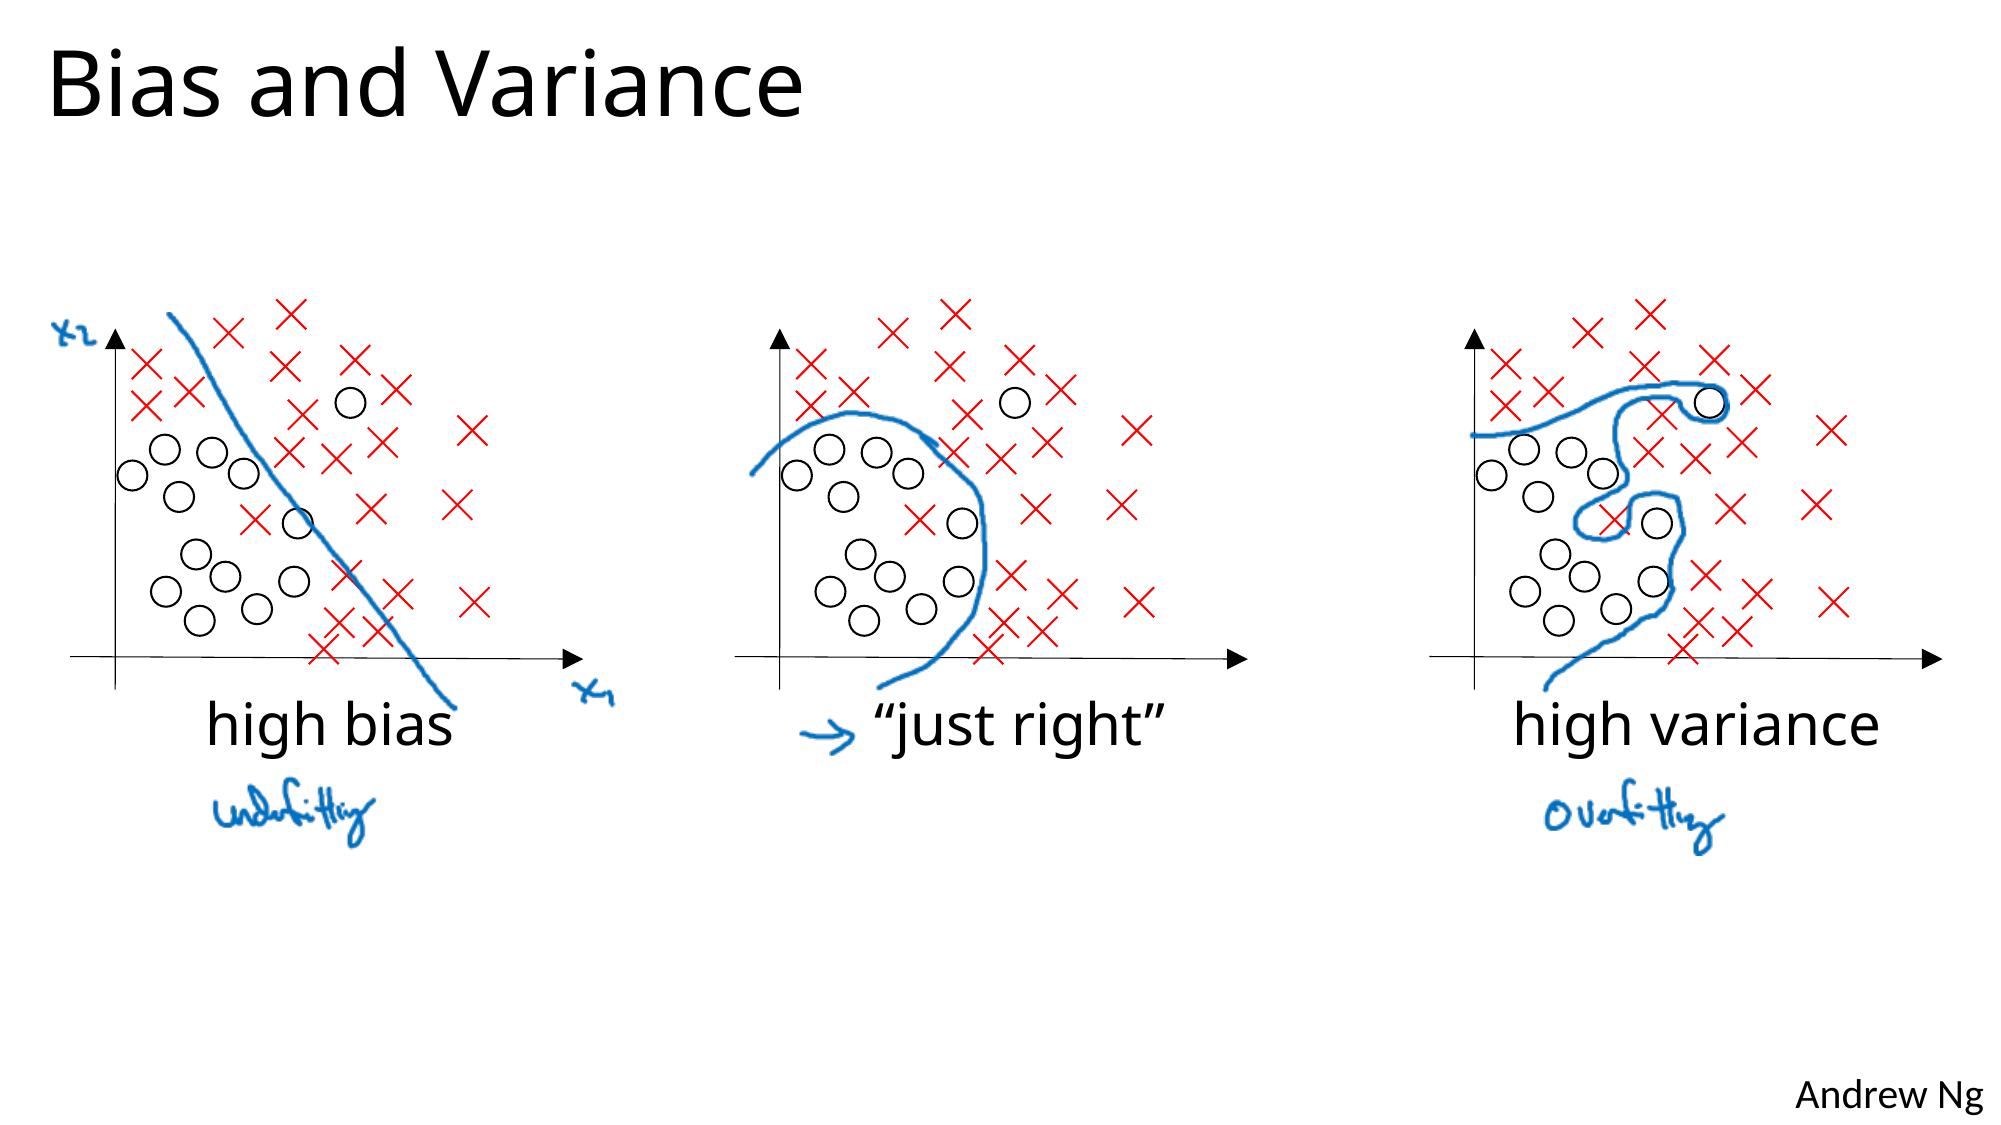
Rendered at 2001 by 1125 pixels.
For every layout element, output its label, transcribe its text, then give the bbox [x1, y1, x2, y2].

title Bias and Variance [30, 29, 1755, 248]
text_box high variance [1730, 680, 1897, 766]
picture [51, 312, 1730, 856]
